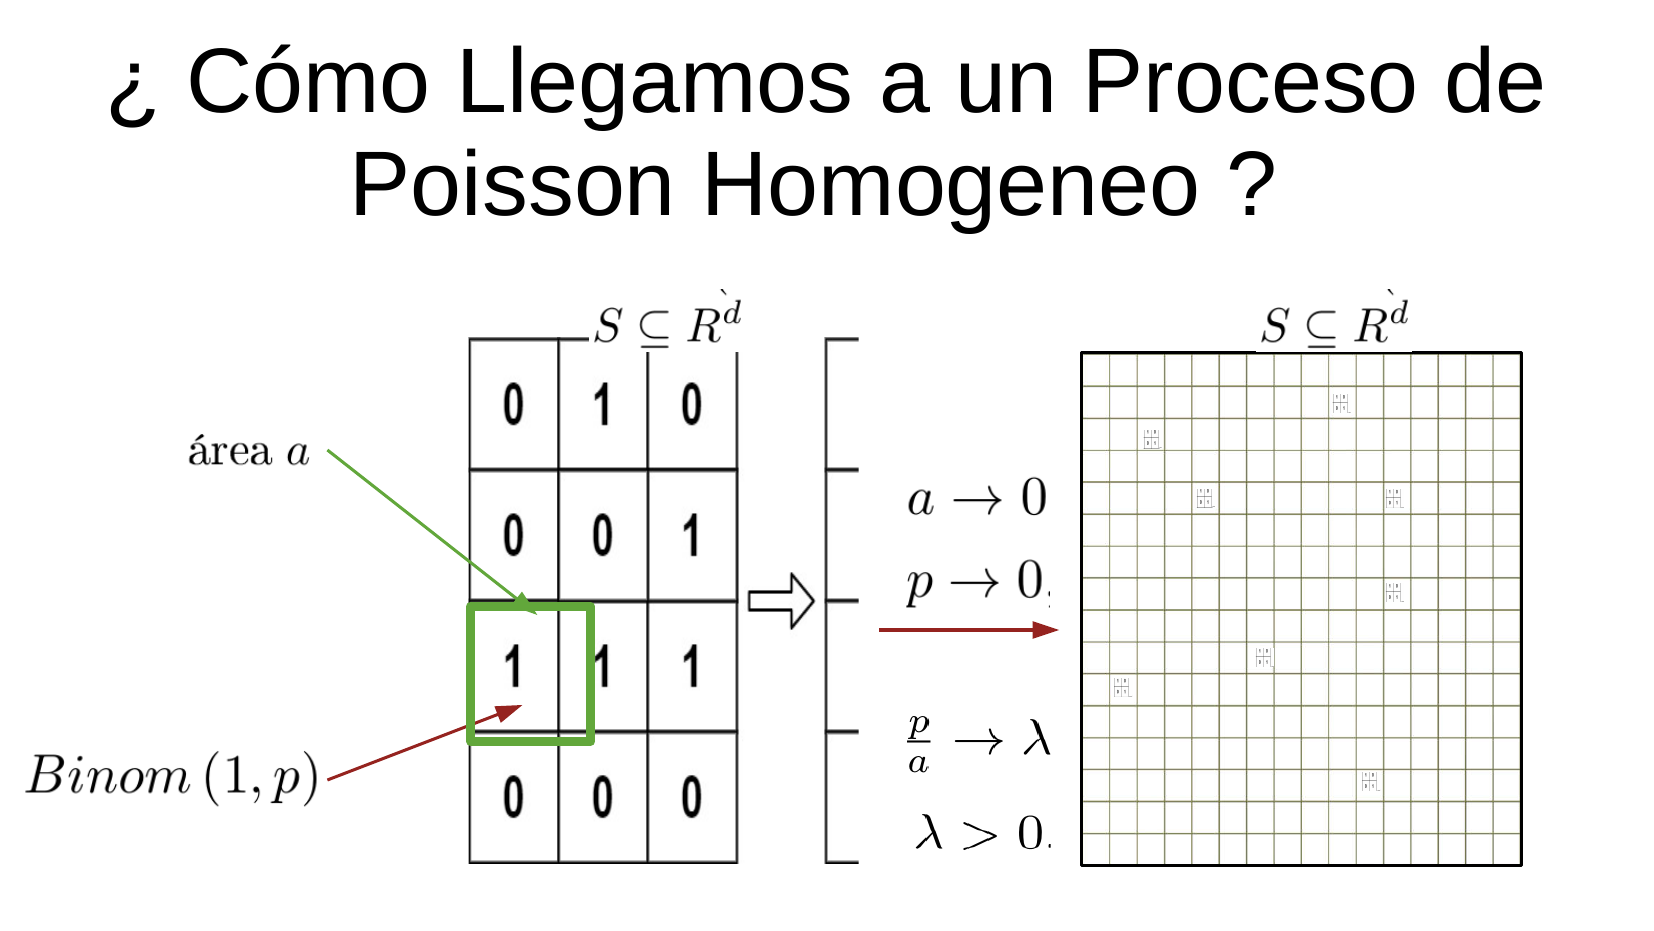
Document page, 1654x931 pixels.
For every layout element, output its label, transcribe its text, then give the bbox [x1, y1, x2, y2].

picture [906, 810, 1051, 865]
picture [1256, 289, 1412, 352]
text_box [470, 606, 591, 742]
picture [1082, 354, 1520, 865]
picture [468, 564, 514, 723]
picture [19, 734, 328, 818]
picture [468, 289, 859, 864]
picture [885, 705, 1061, 780]
title ¿ Cómo Llegamos a un Proceso de Poisson Homogeneo ? [82, 29, 1571, 235]
picture [906, 554, 1050, 616]
picture [177, 410, 313, 481]
picture [894, 462, 1051, 531]
